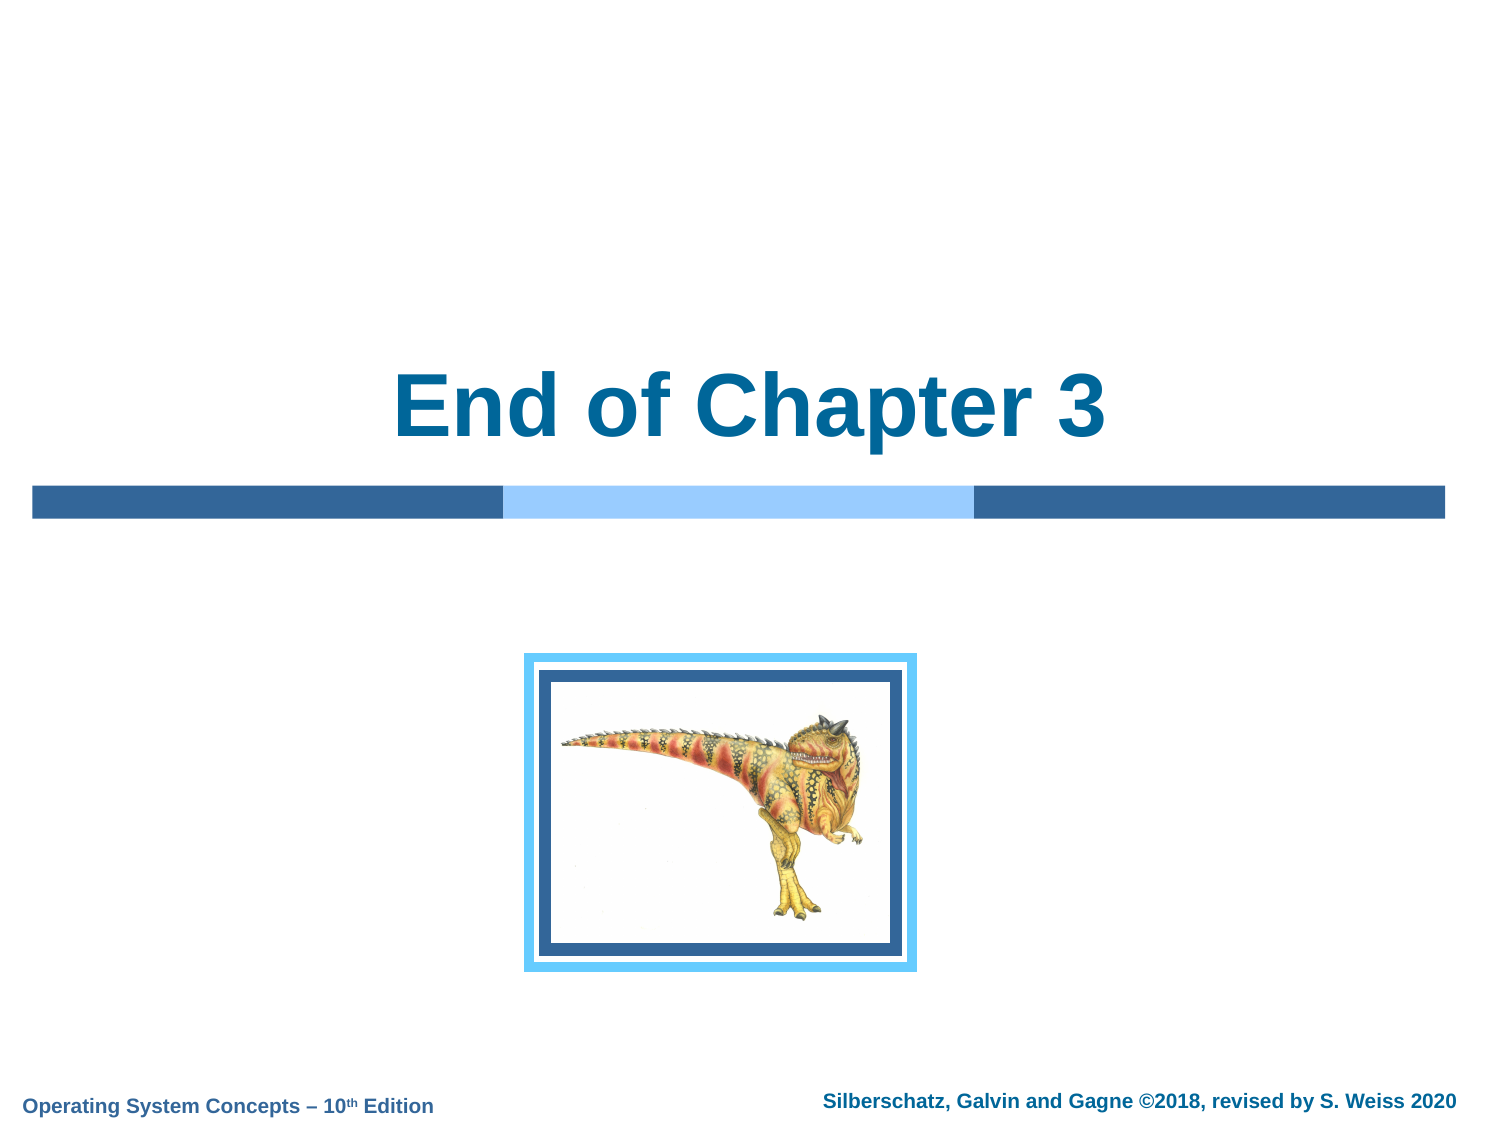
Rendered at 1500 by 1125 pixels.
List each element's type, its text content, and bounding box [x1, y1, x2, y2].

picture [551, 682, 890, 943]
title End of Chapter 3 [112, 112, 1388, 462]
